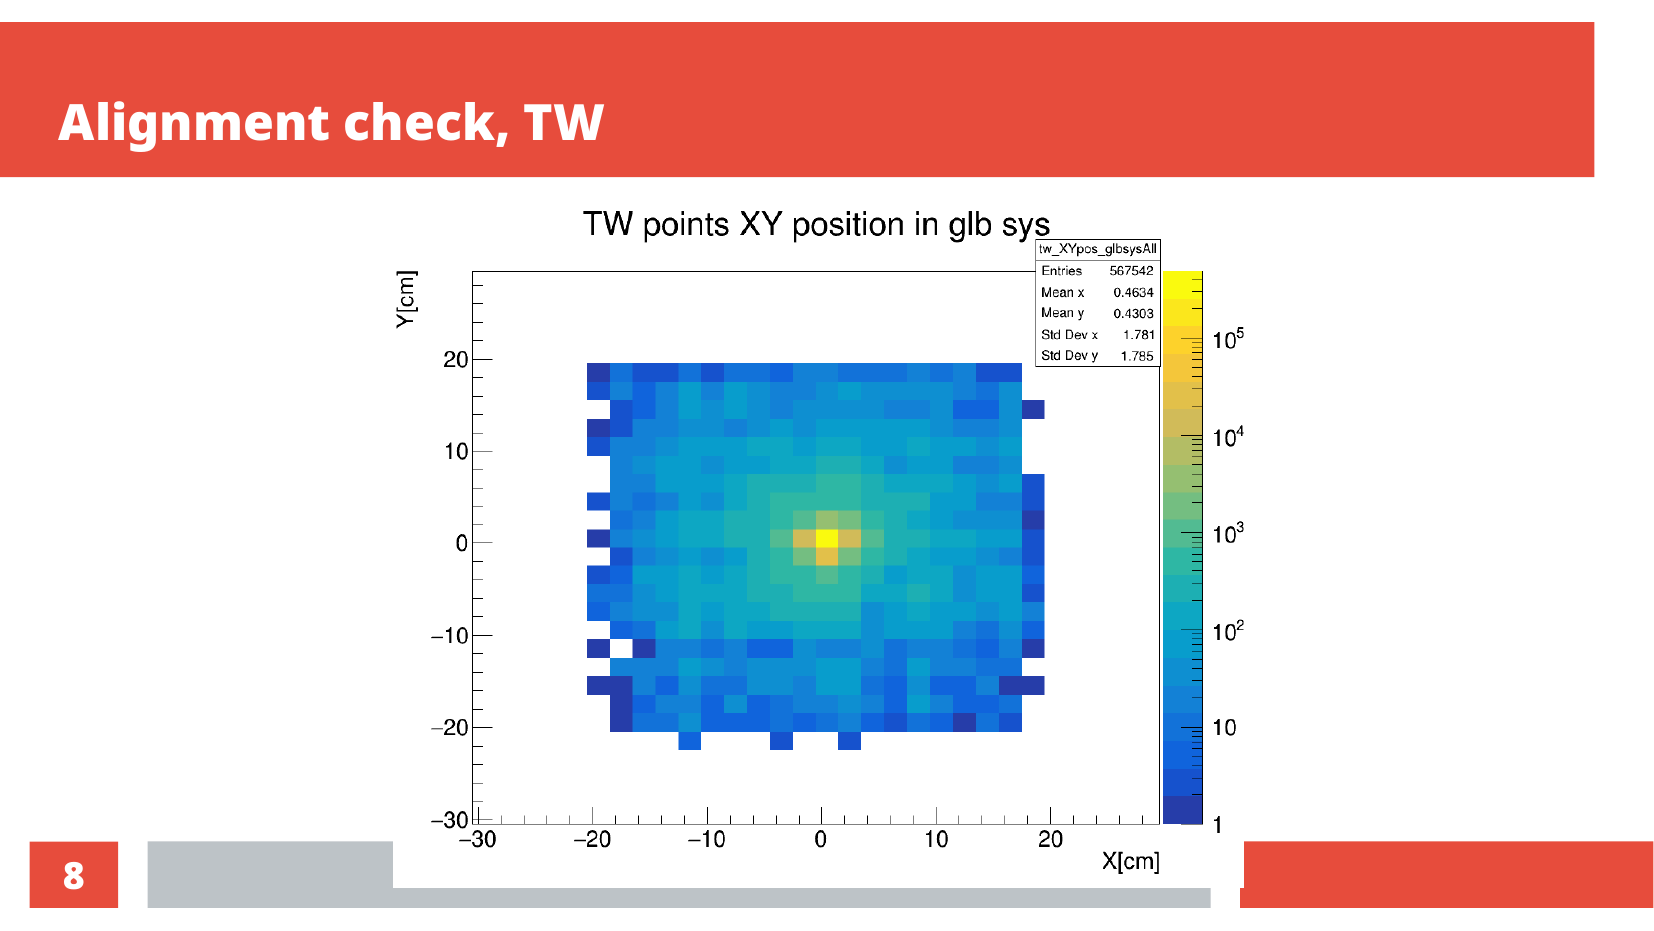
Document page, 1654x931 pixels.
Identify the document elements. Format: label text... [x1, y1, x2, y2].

title Alignment check, TW [59, 44, 1595, 156]
picture [393, 211, 1244, 888]
